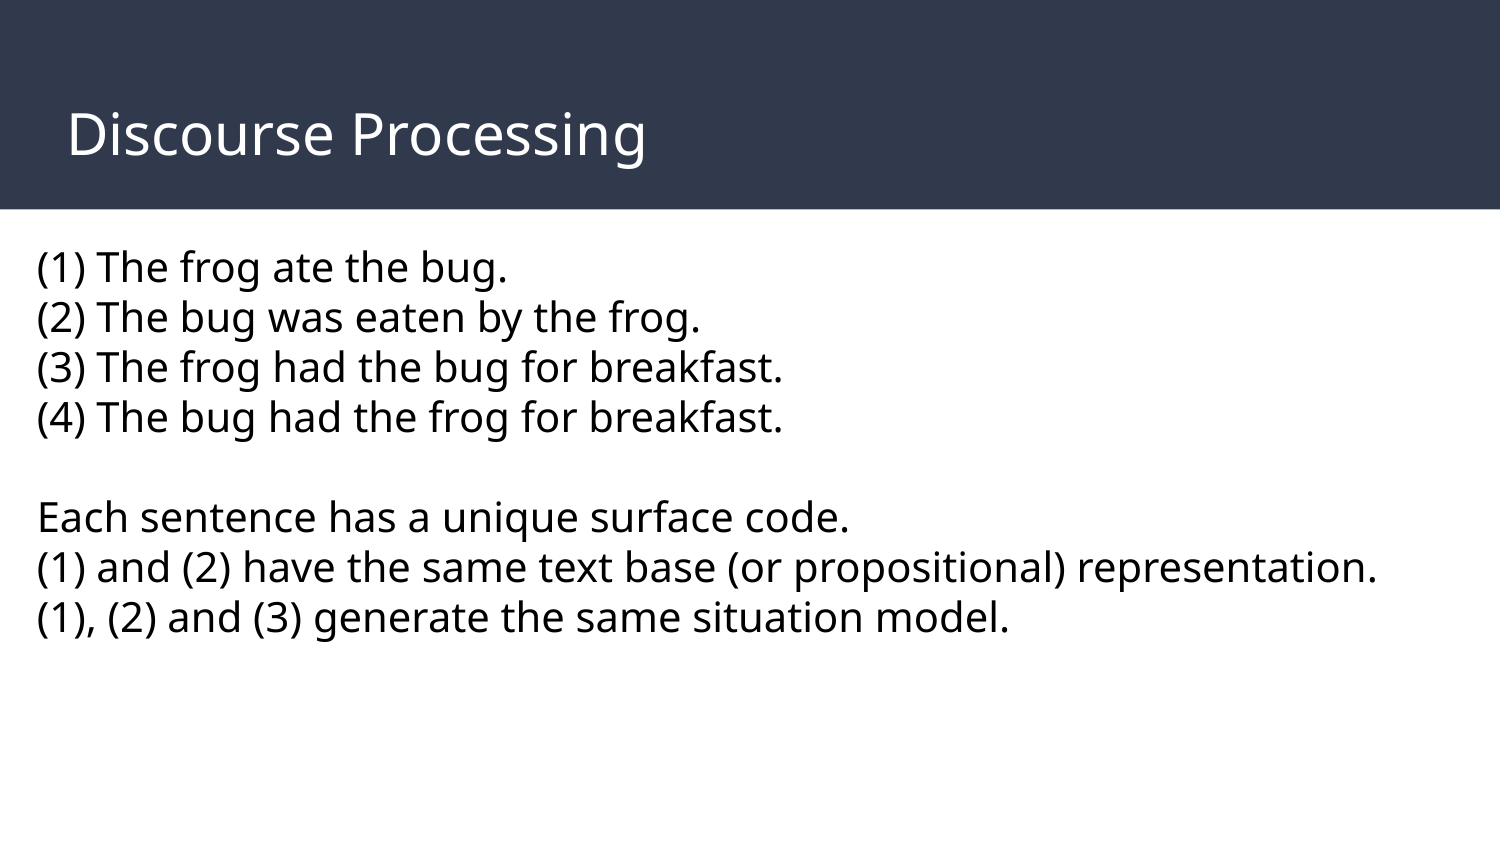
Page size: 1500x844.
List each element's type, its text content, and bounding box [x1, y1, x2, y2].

text_box (1) The frog ate the bug. (2) The bug was eaten by the frog. (3) The frog had the bug for breakfast. (4) The bug had the frog for breakfast. Each sentence has a unique surface code. (1) and (2) have the same text base (or propositional) representation. (1), (2) and (3) generate the same situation model. [21, 226, 1481, 828]
title Discourse Processing [51, 82, 1449, 185]
